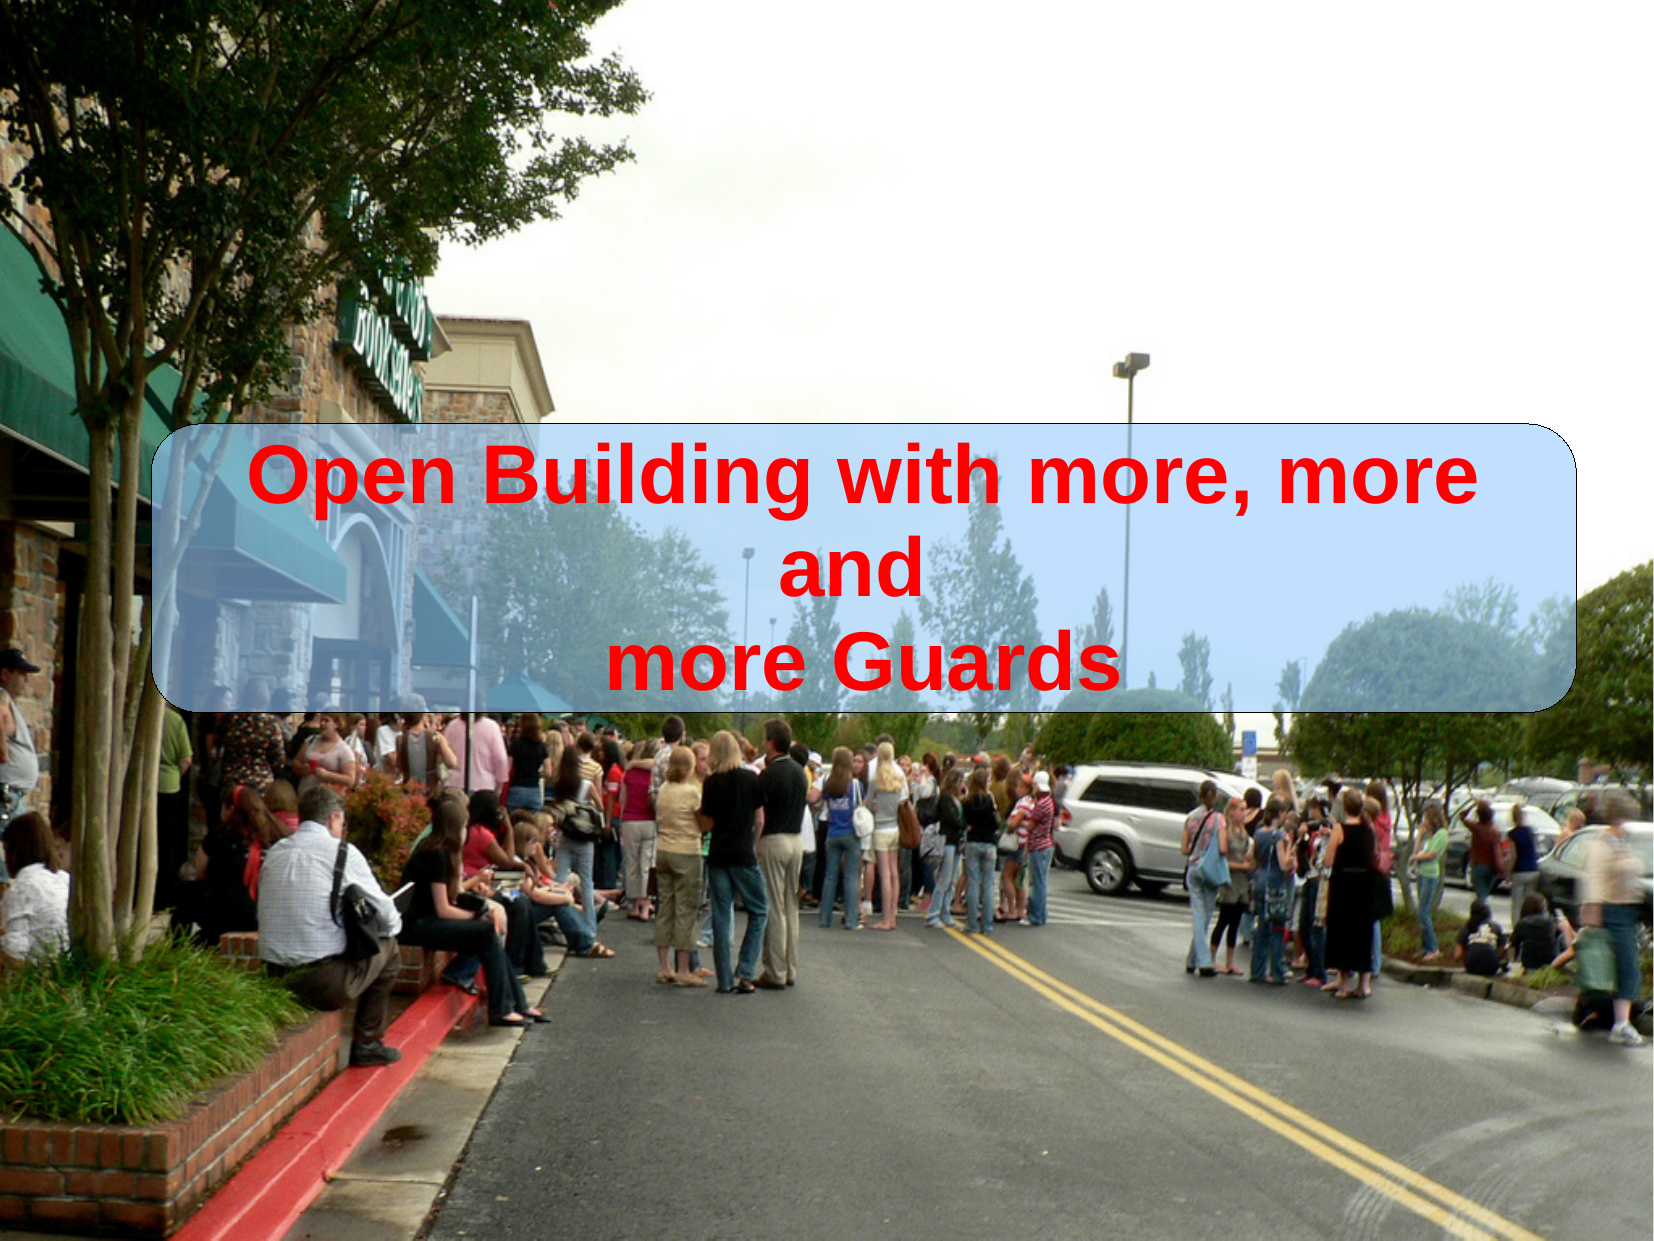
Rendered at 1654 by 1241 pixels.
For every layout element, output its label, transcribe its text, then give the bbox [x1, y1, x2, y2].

picture [0, 0, 1654, 1241]
text_box Open Building with more, more and more Guards [151, 423, 1577, 713]
